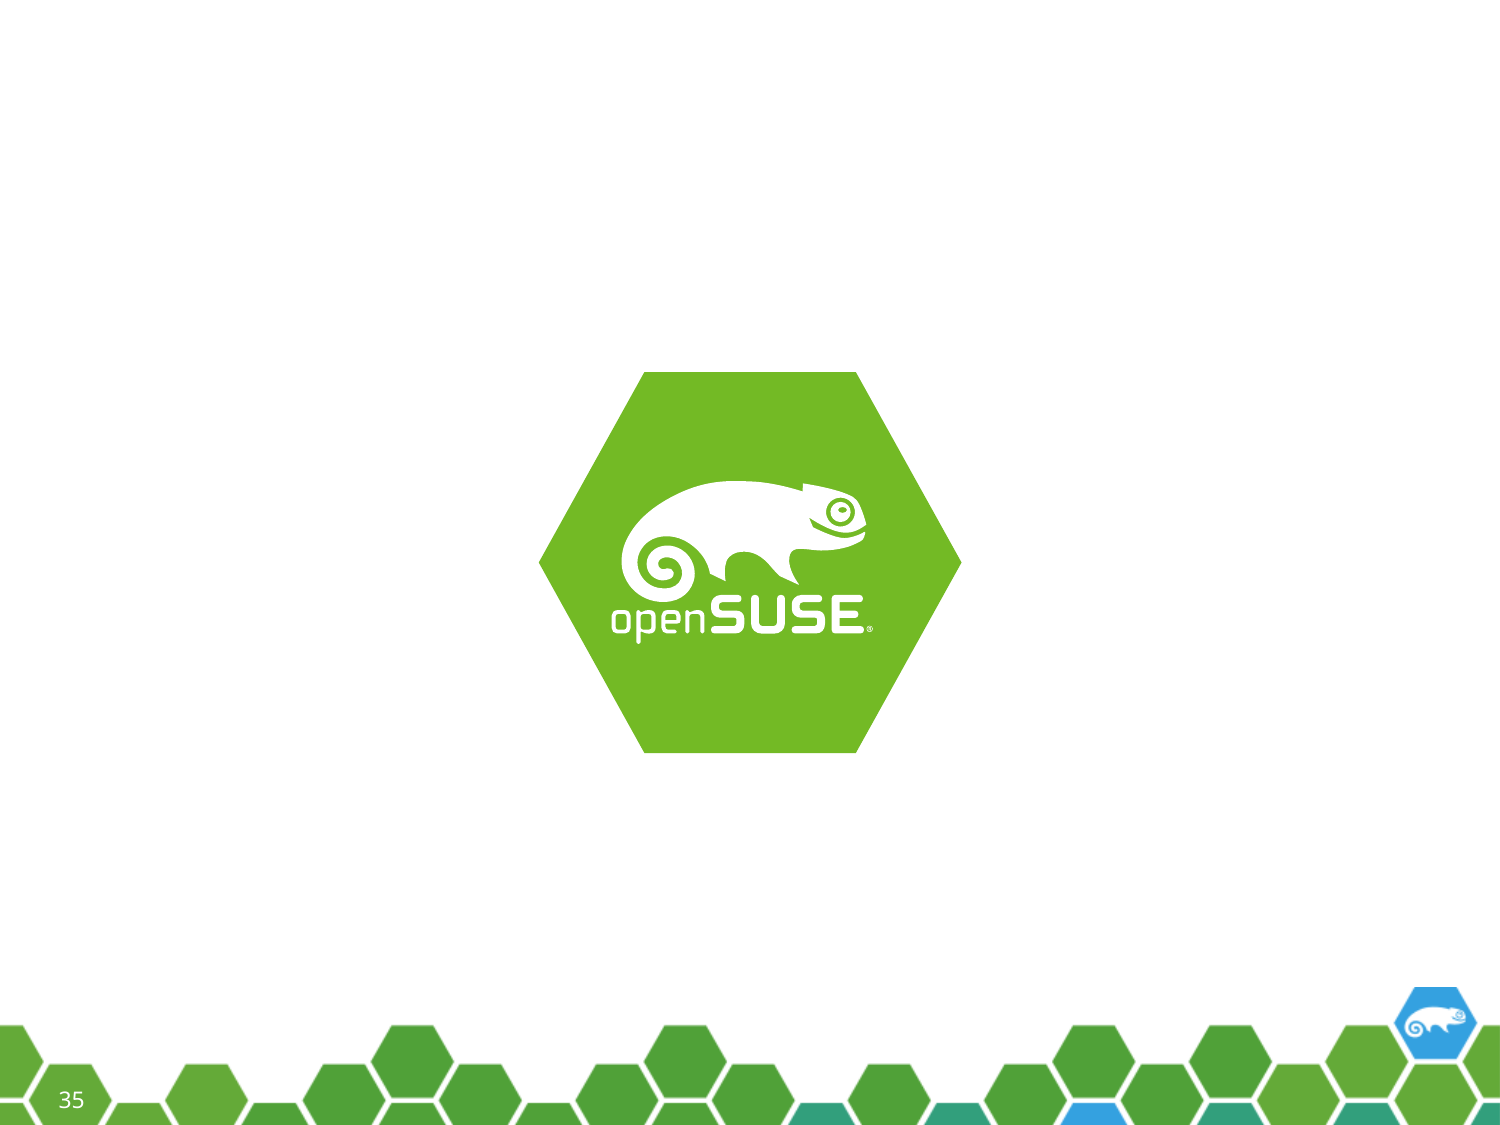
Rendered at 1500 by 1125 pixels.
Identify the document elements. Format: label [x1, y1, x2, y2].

picture [611, 481, 873, 644]
text_box [538, 372, 962, 754]
picture [0, 987, 1500, 1125]
